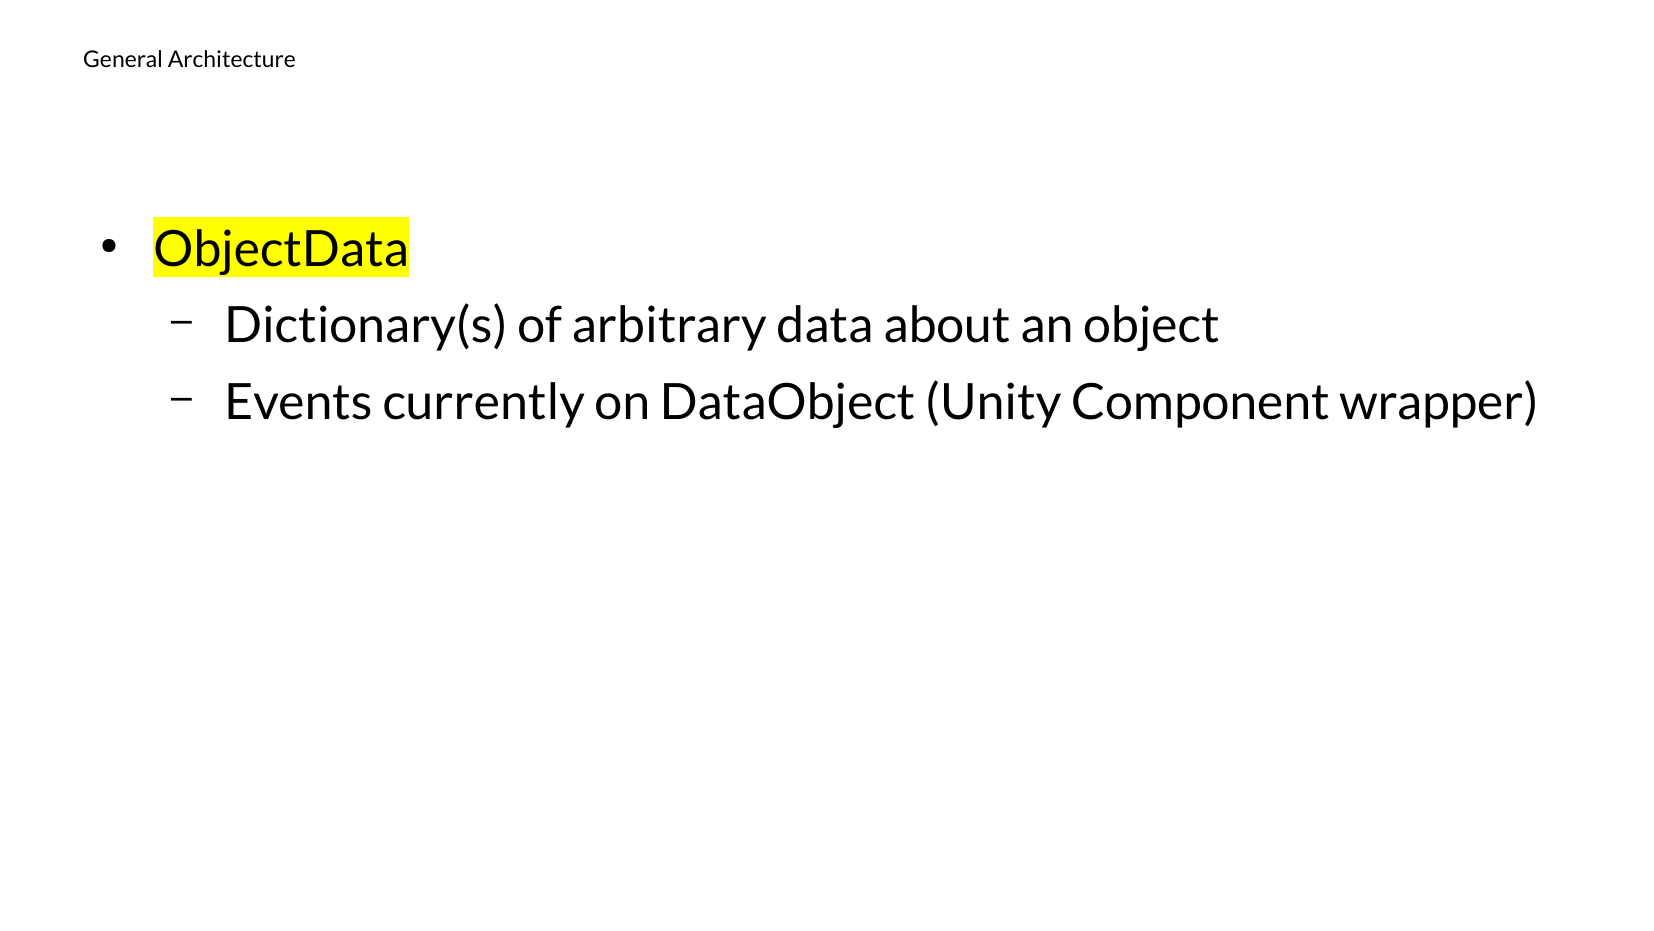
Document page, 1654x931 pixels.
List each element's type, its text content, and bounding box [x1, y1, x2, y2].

title General Architecture [83, 0, 1571, 119]
list ObjectData Dictionary(s) of arbitrary data about an object Events currently on DataObject (Unity Component wrapper) [82, 217, 1571, 839]
